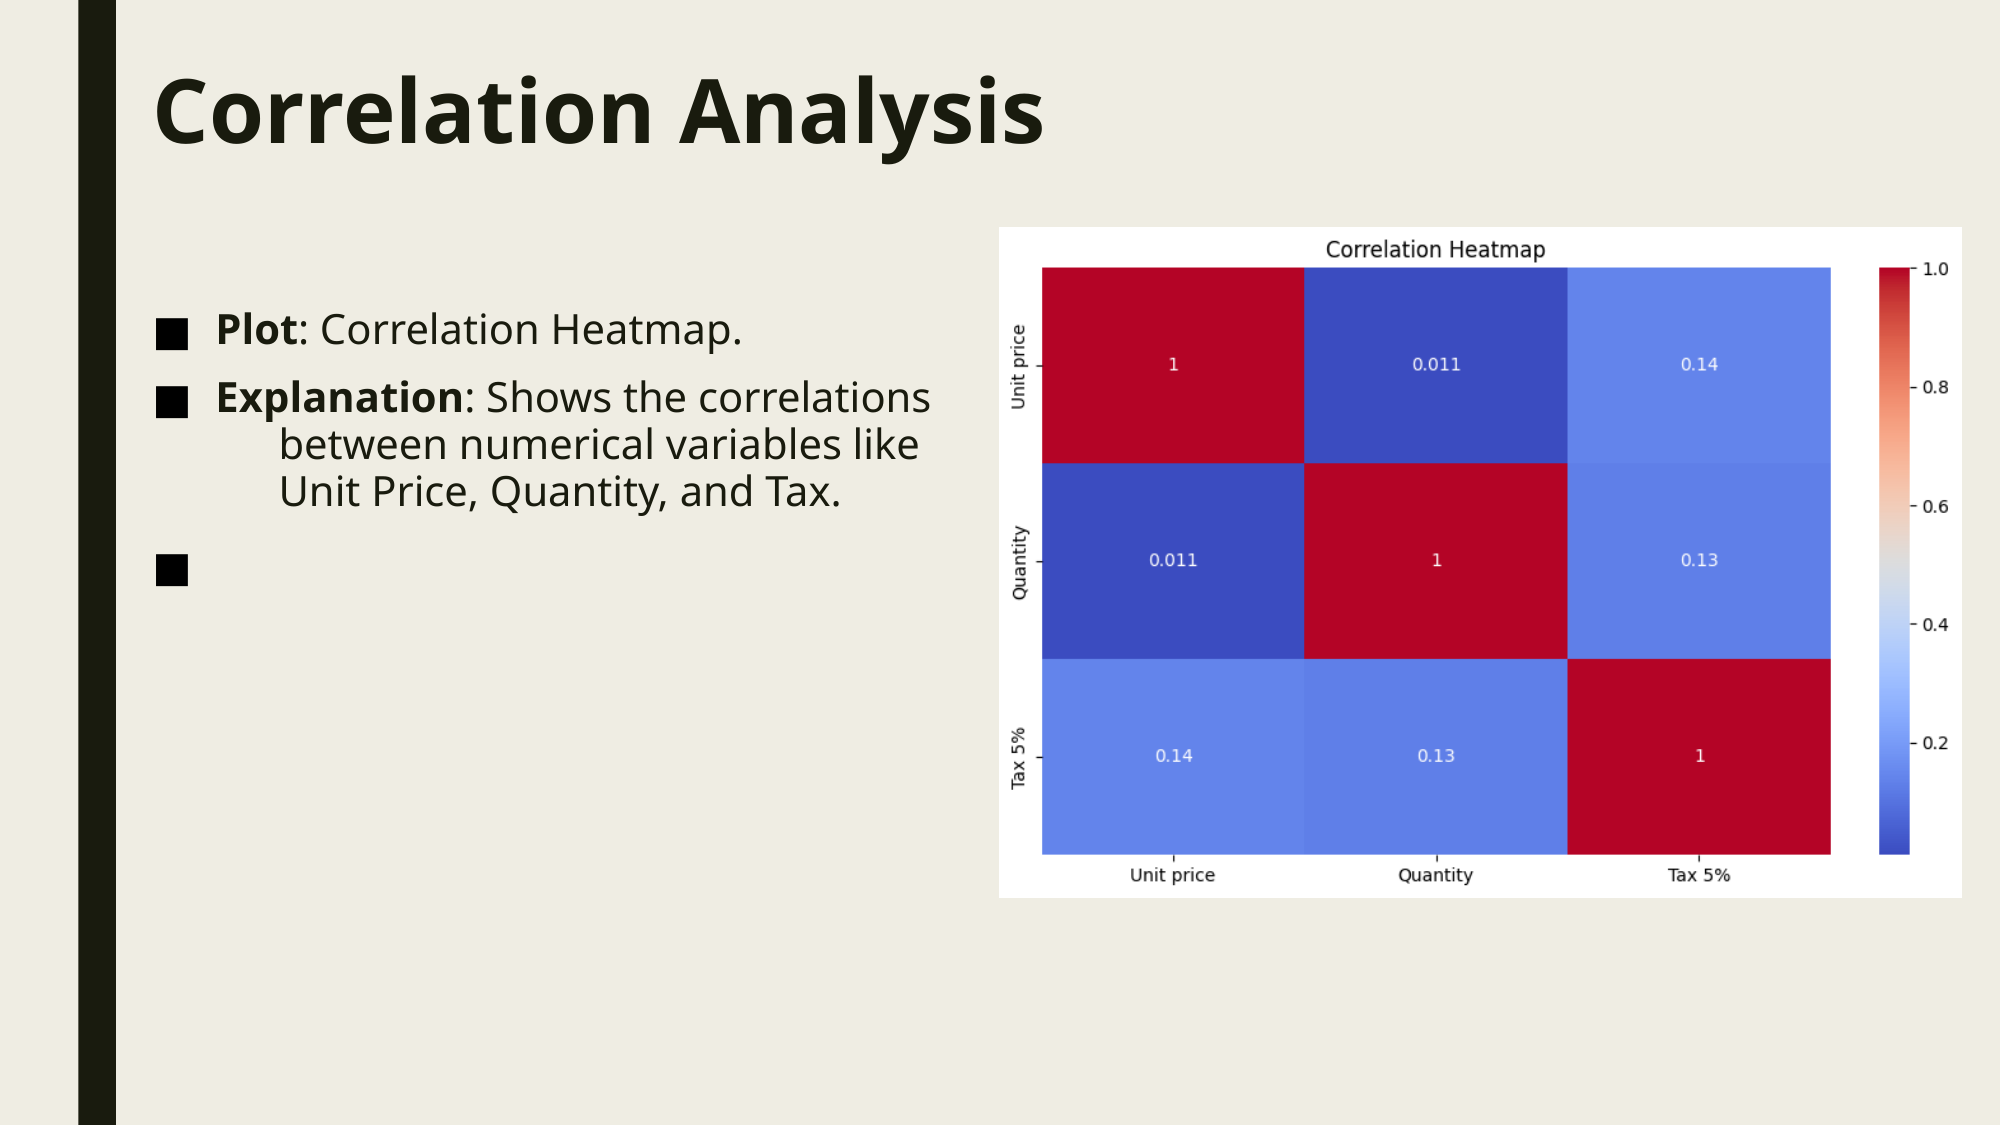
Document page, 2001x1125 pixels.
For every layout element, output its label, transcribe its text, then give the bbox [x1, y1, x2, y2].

title Correlation Analysis [137, 59, 1863, 278]
picture [999, 227, 1962, 898]
list Plot: Correlation Heatmap. Explanation: Shows the correlations between numerical variables like Unit Price, Quantity, and Tax. [137, 299, 1000, 1014]
